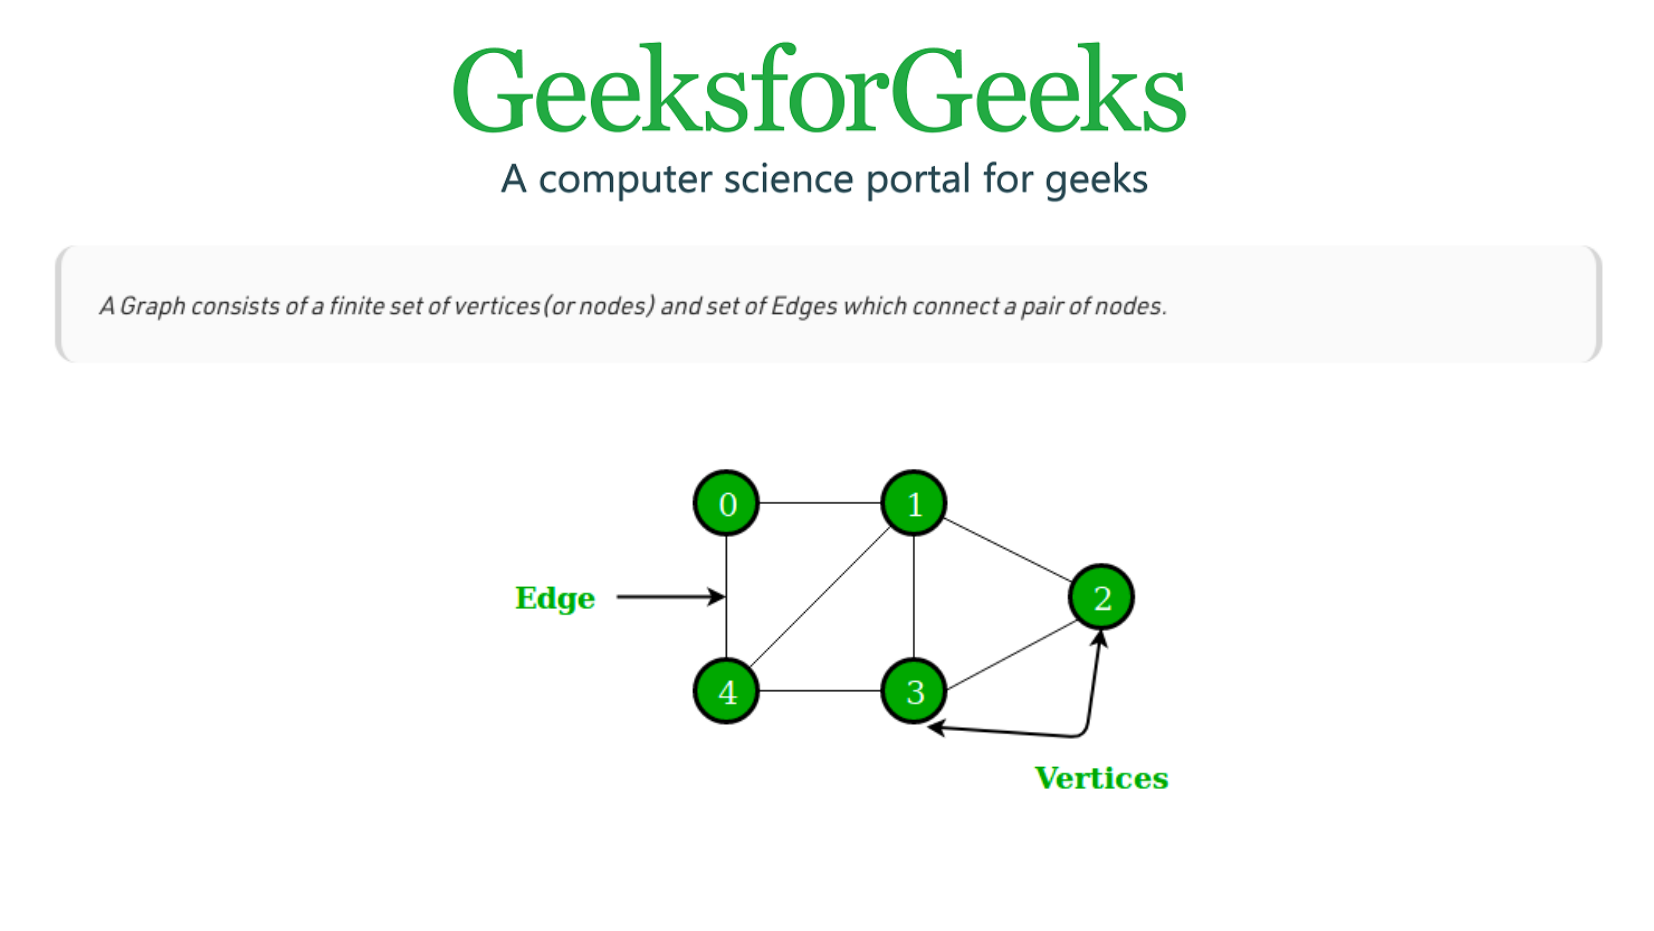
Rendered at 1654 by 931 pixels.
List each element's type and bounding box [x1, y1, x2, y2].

picture [35, 25, 1623, 839]
